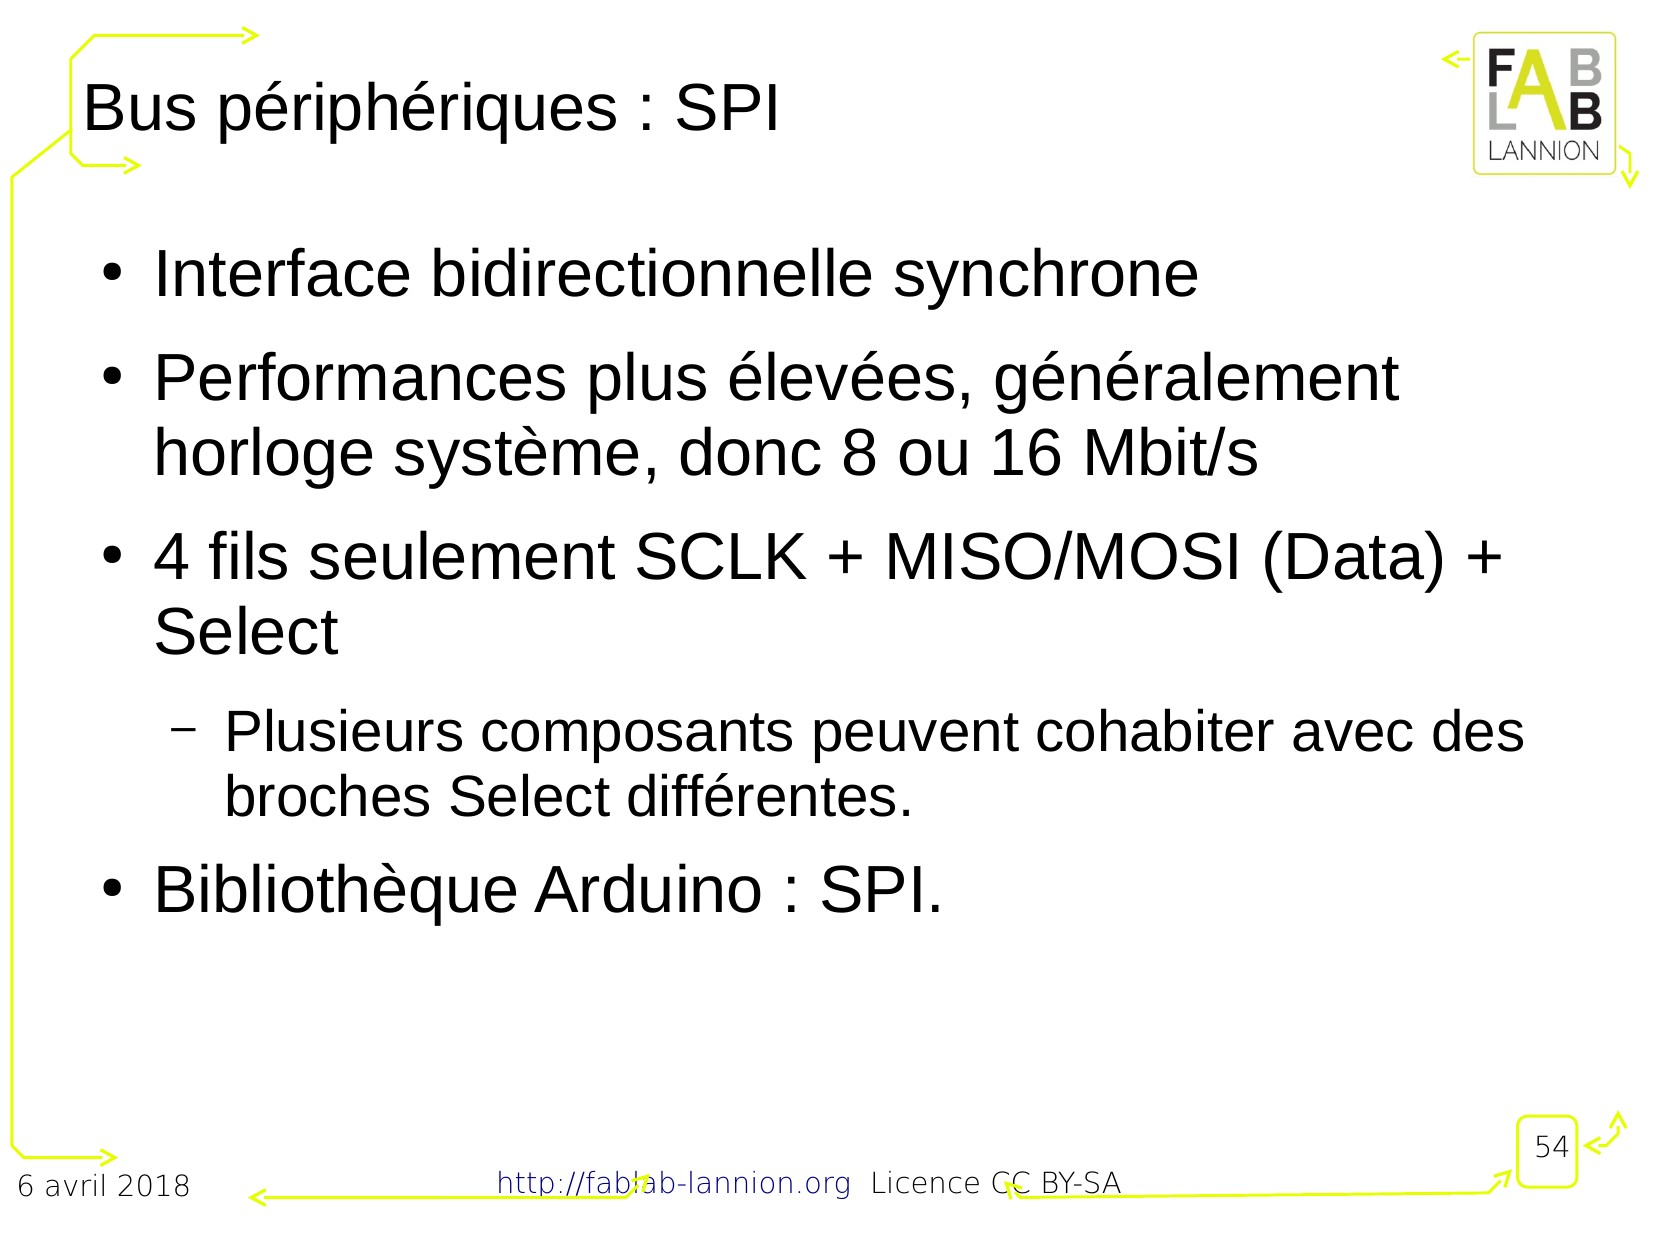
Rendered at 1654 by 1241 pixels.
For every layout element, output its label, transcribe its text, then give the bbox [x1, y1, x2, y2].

picture [1470, 29, 1619, 178]
title Bus périphériques : SPI [82, 49, 1441, 166]
list Interface bidirectionnelle synchrone Performances plus élevées, généralement horloge système, donc 8 ou 16 Mbit/s 4 fils seulement SCLK + MISO/MOSI (Data) + Select Plusieurs composants peuvent cohabiter avec des broches Select différentes. Bibliothèque Arduino : SPI. [82, 236, 1571, 1010]
